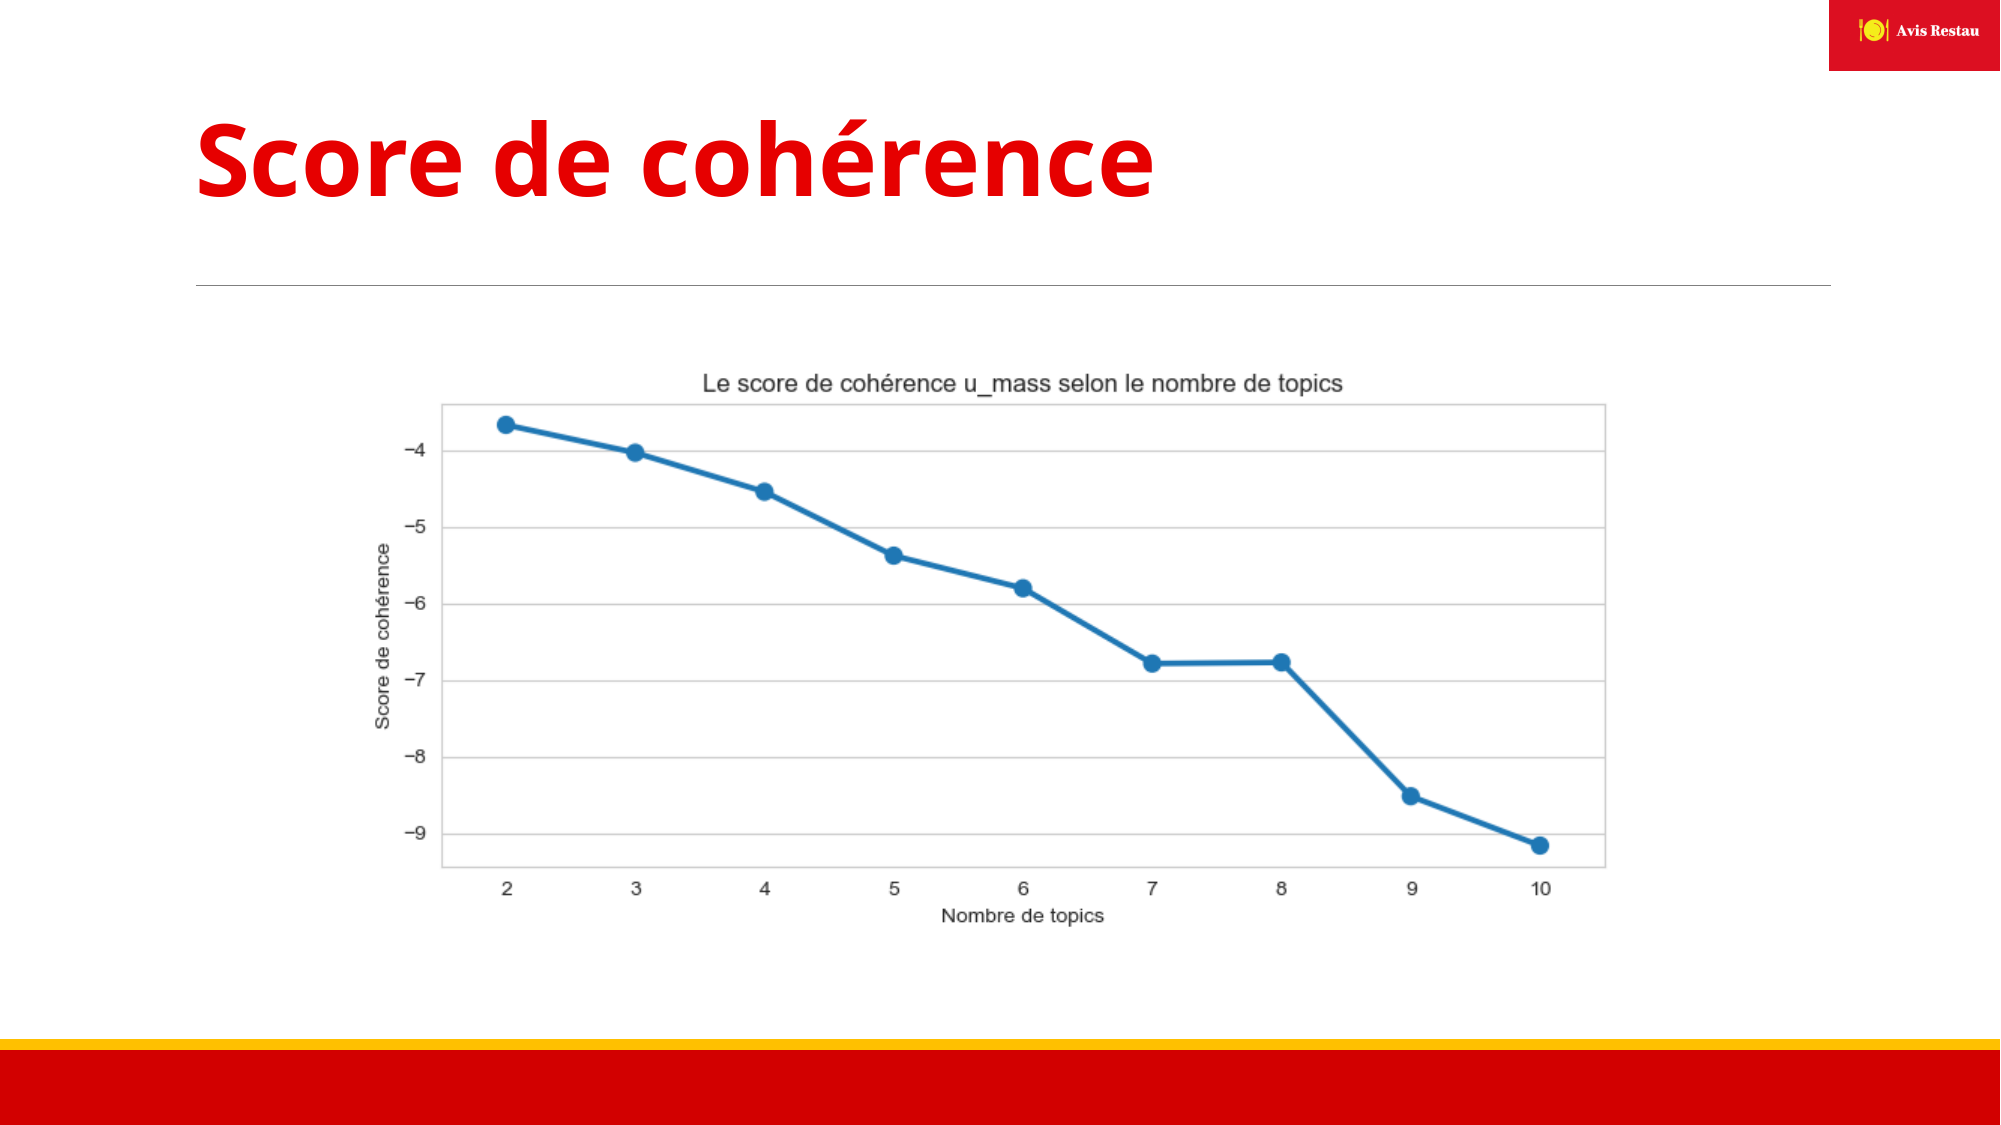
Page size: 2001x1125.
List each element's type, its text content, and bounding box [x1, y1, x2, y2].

picture [254, 332, 1755, 933]
picture [1829, 0, 2000, 71]
title Score de cohérence [180, 47, 1831, 286]
